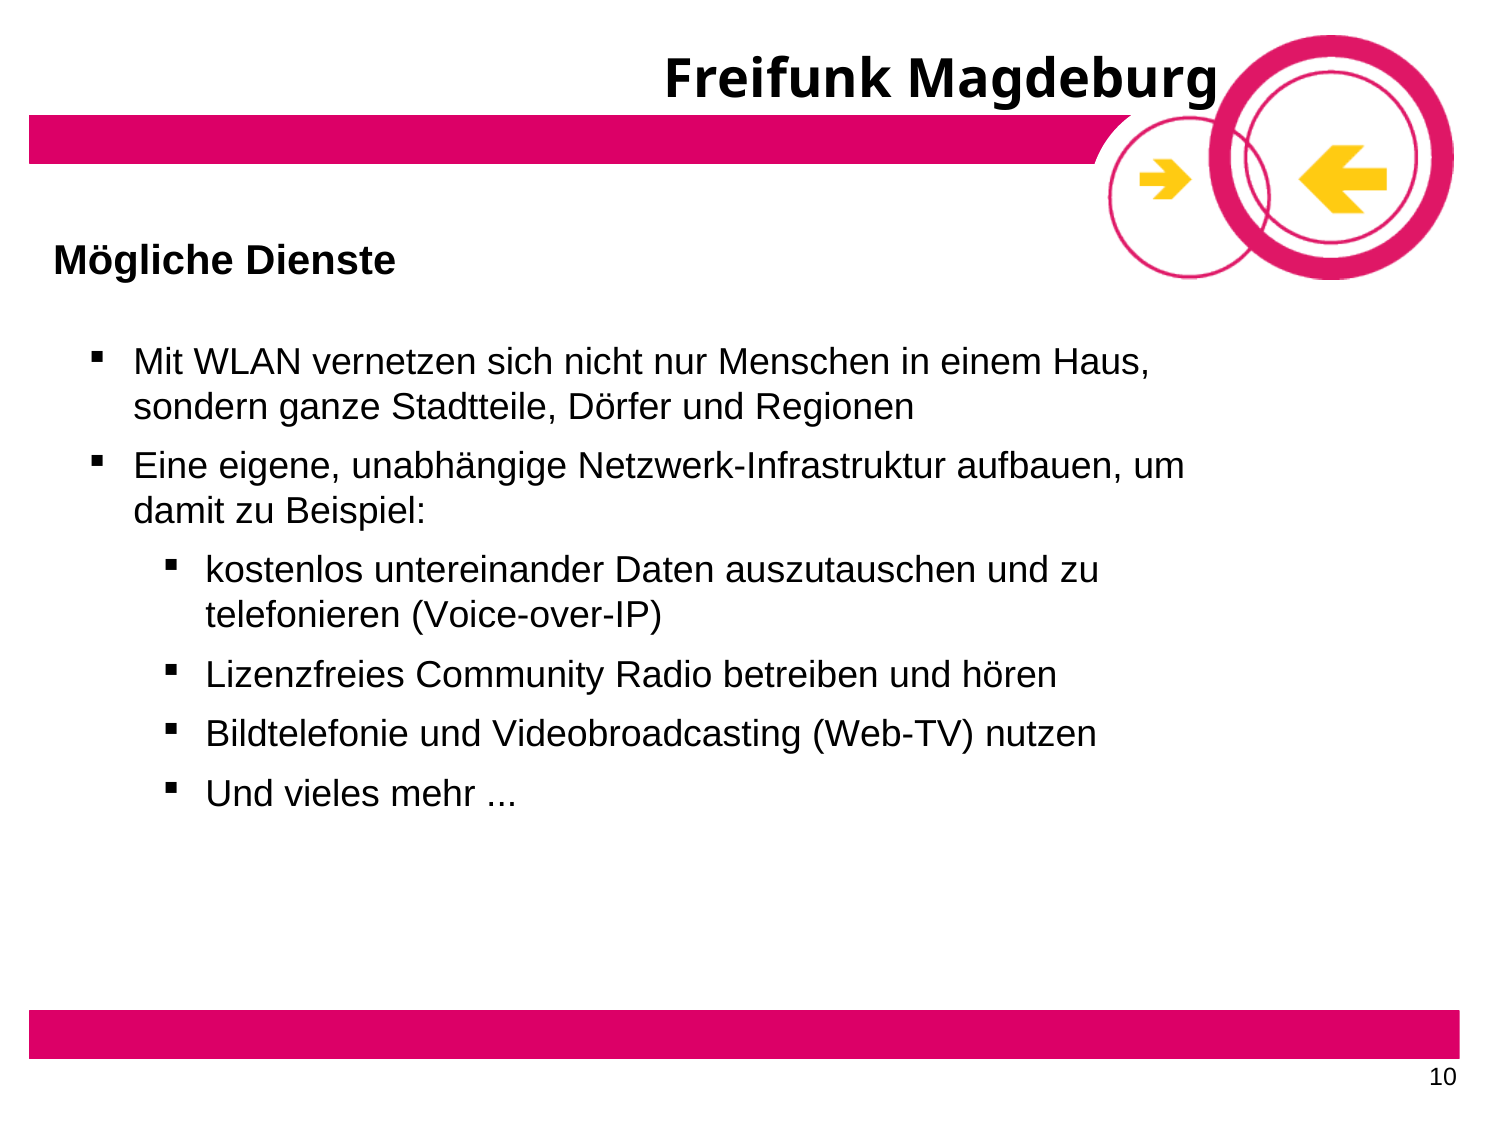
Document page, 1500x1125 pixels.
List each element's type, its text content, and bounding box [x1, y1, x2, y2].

text_box Mögliche Dienste [53, 233, 1046, 313]
picture [1107, 35, 1454, 280]
text_box Mit WLAN vernetzen sich nicht nur Menschen in einem Haus, sondern ganze Stadtteile, Dörfer und Regionen Eine eigene, unabhängige Netzwerk-Infrastruktur aufbauen, um damit zu Beispiel: kostenlos untereinander Daten auszutauschen und zu telefonieren (Voice-over-IP) Lizenzfreies Community Radio betreiben und hören Bildtelefonie und Videobroadcasting (Web-TV) nutzen Und vieles mehr ... [59, 337, 1288, 976]
picture [1107, 73, 1114, 91]
